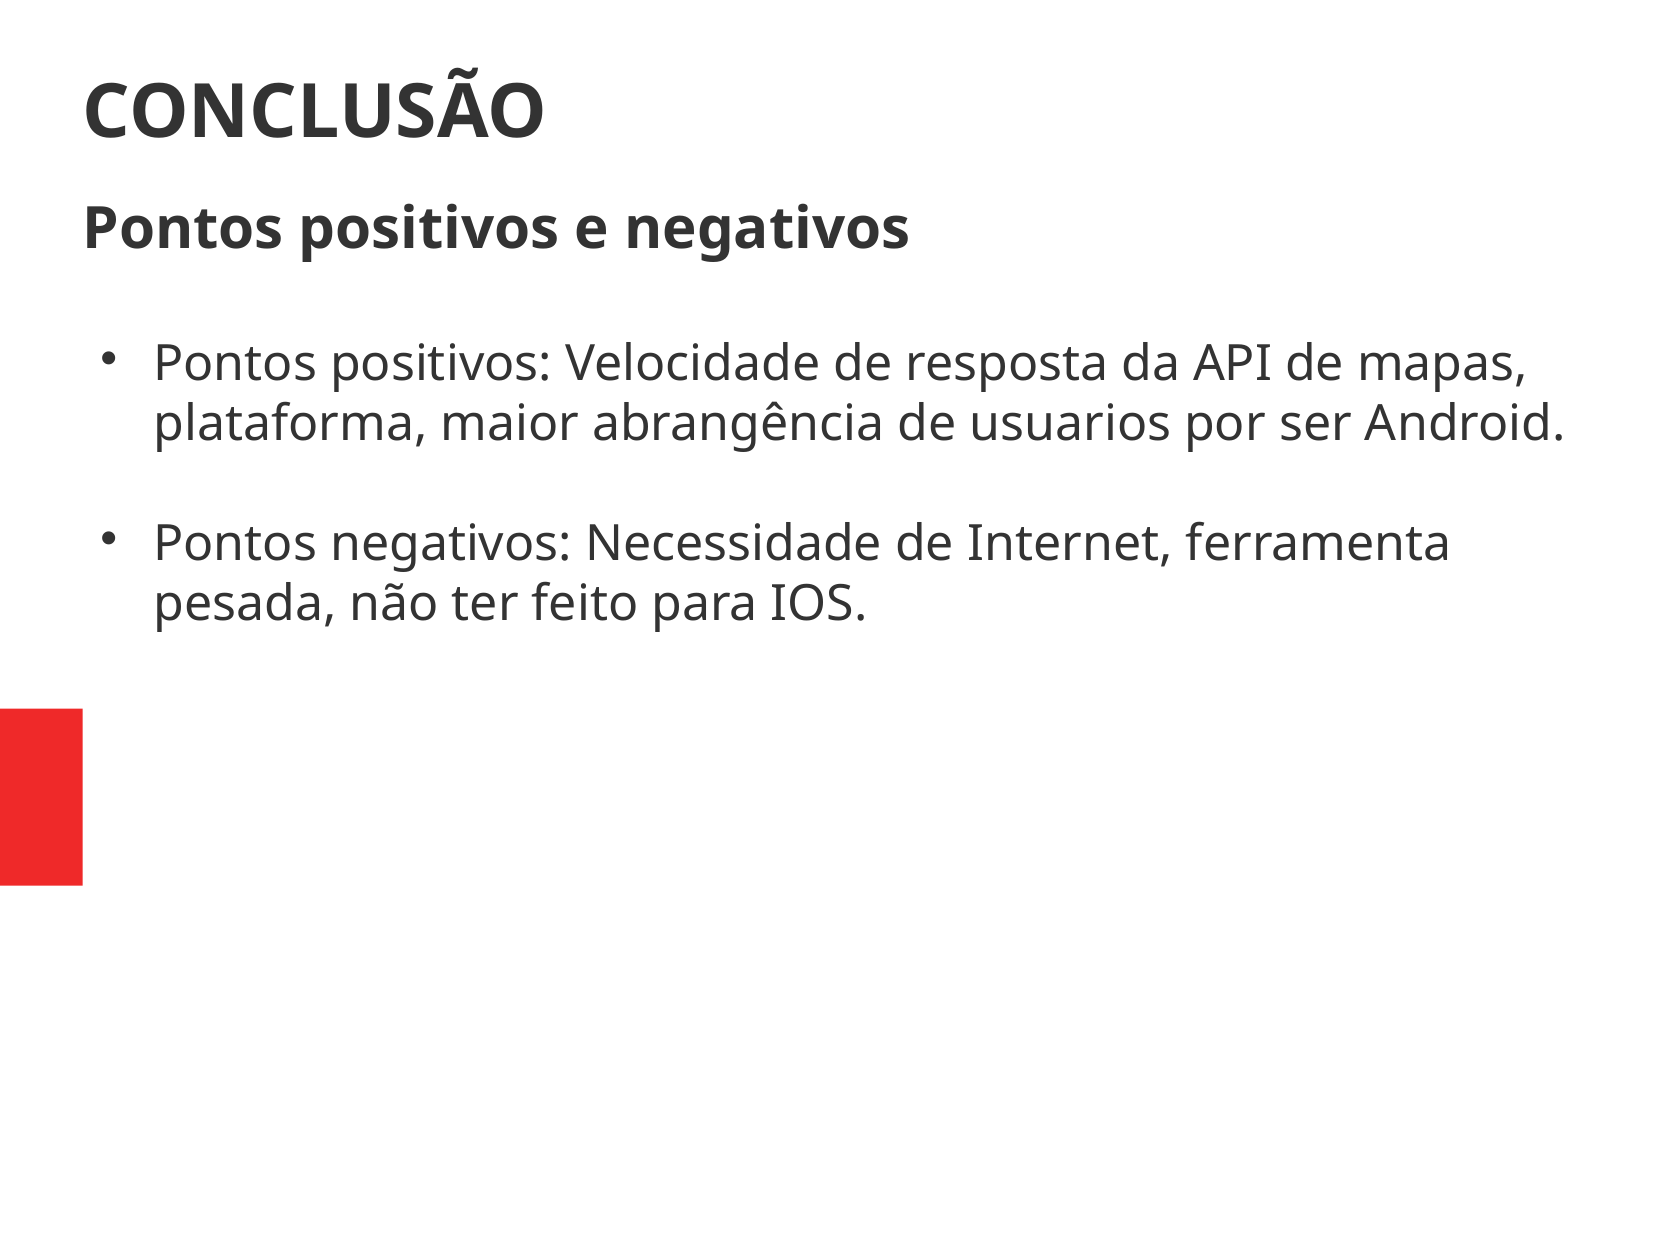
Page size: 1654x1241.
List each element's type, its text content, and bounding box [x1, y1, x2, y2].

text_box Pontos positivos: Velocidade de resposta da API de mapas, plataforma, maior abrangência de usuarios por ser Android. Pontos negativos: Necessidade de Internet, ferramenta pesada, não ter feito para IOS. [82, 330, 1571, 1010]
text_box Pontos positivos e negativos [82, 167, 1571, 284]
text_box CONCLUSÃO [82, 49, 1571, 166]
